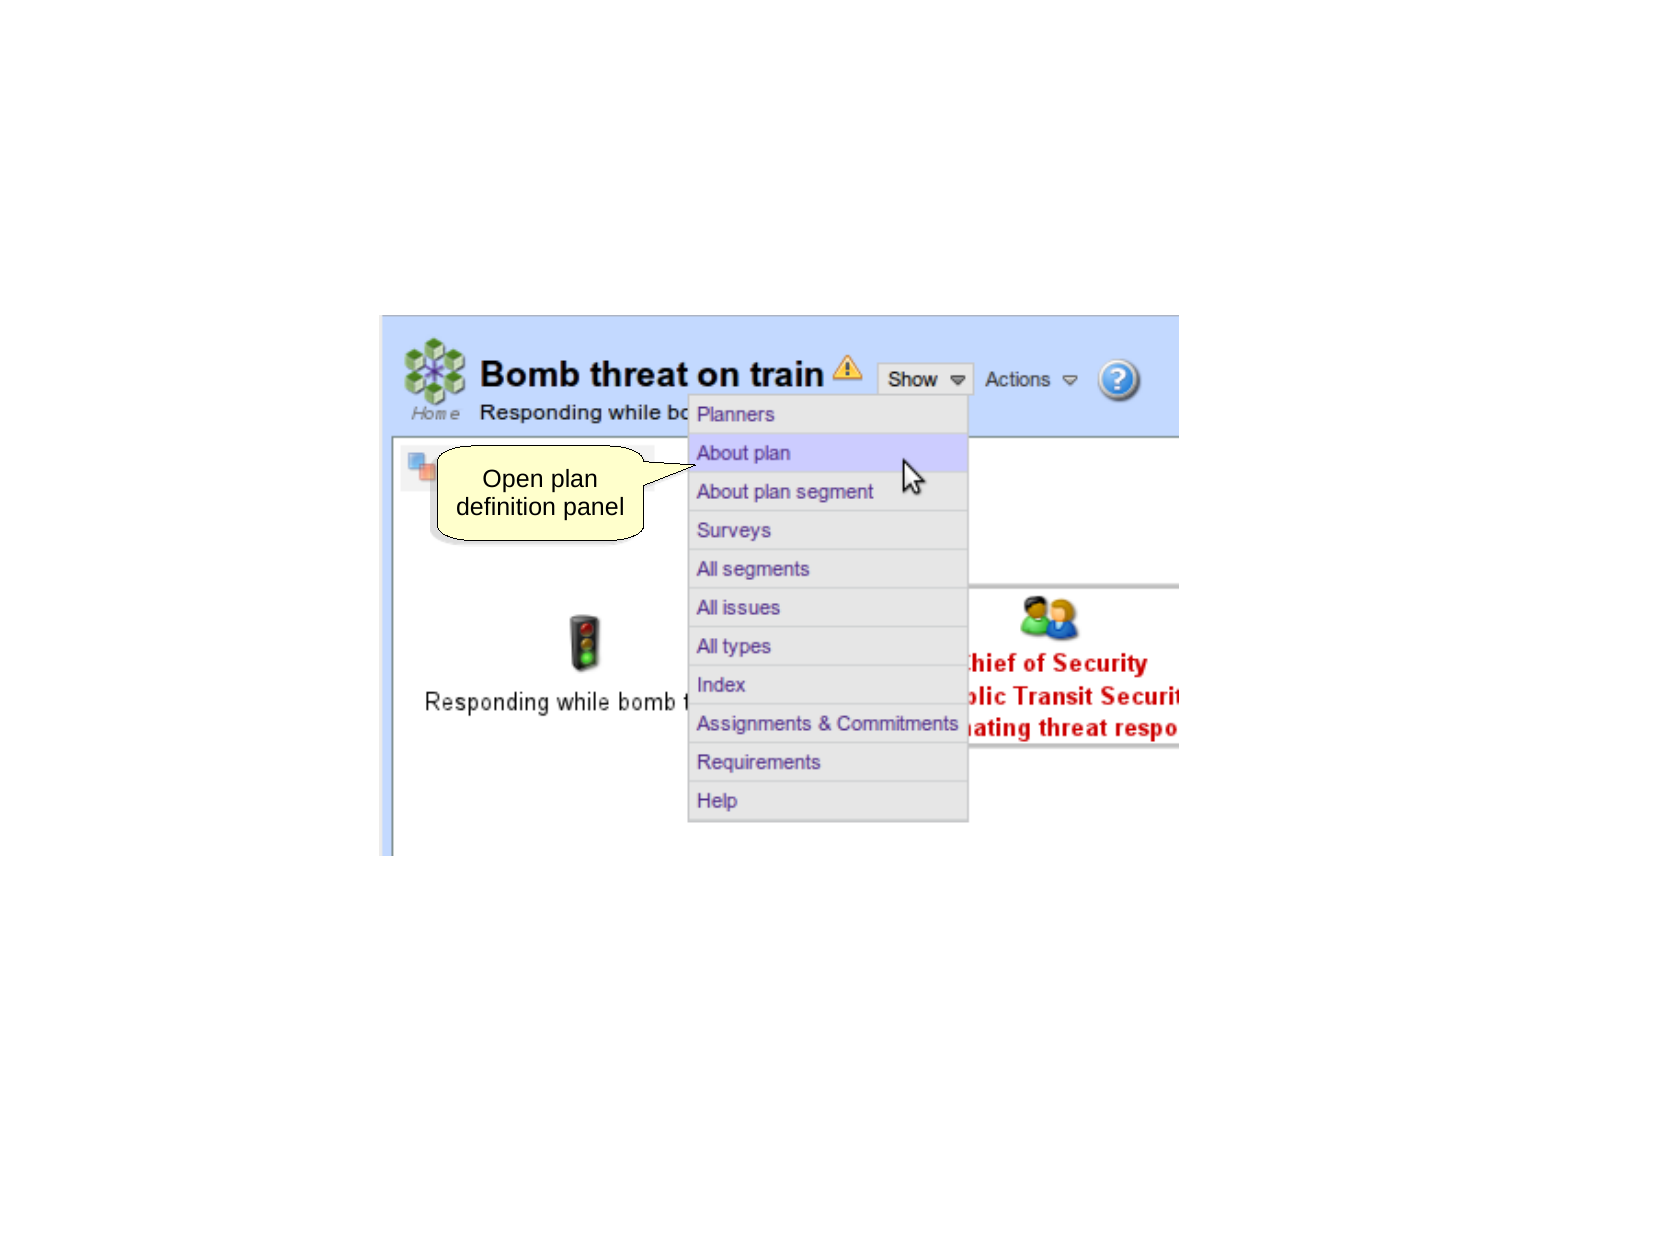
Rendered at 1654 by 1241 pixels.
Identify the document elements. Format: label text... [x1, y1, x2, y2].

text_box Open plan definition panel [437, 445, 696, 541]
picture [379, 315, 1179, 856]
